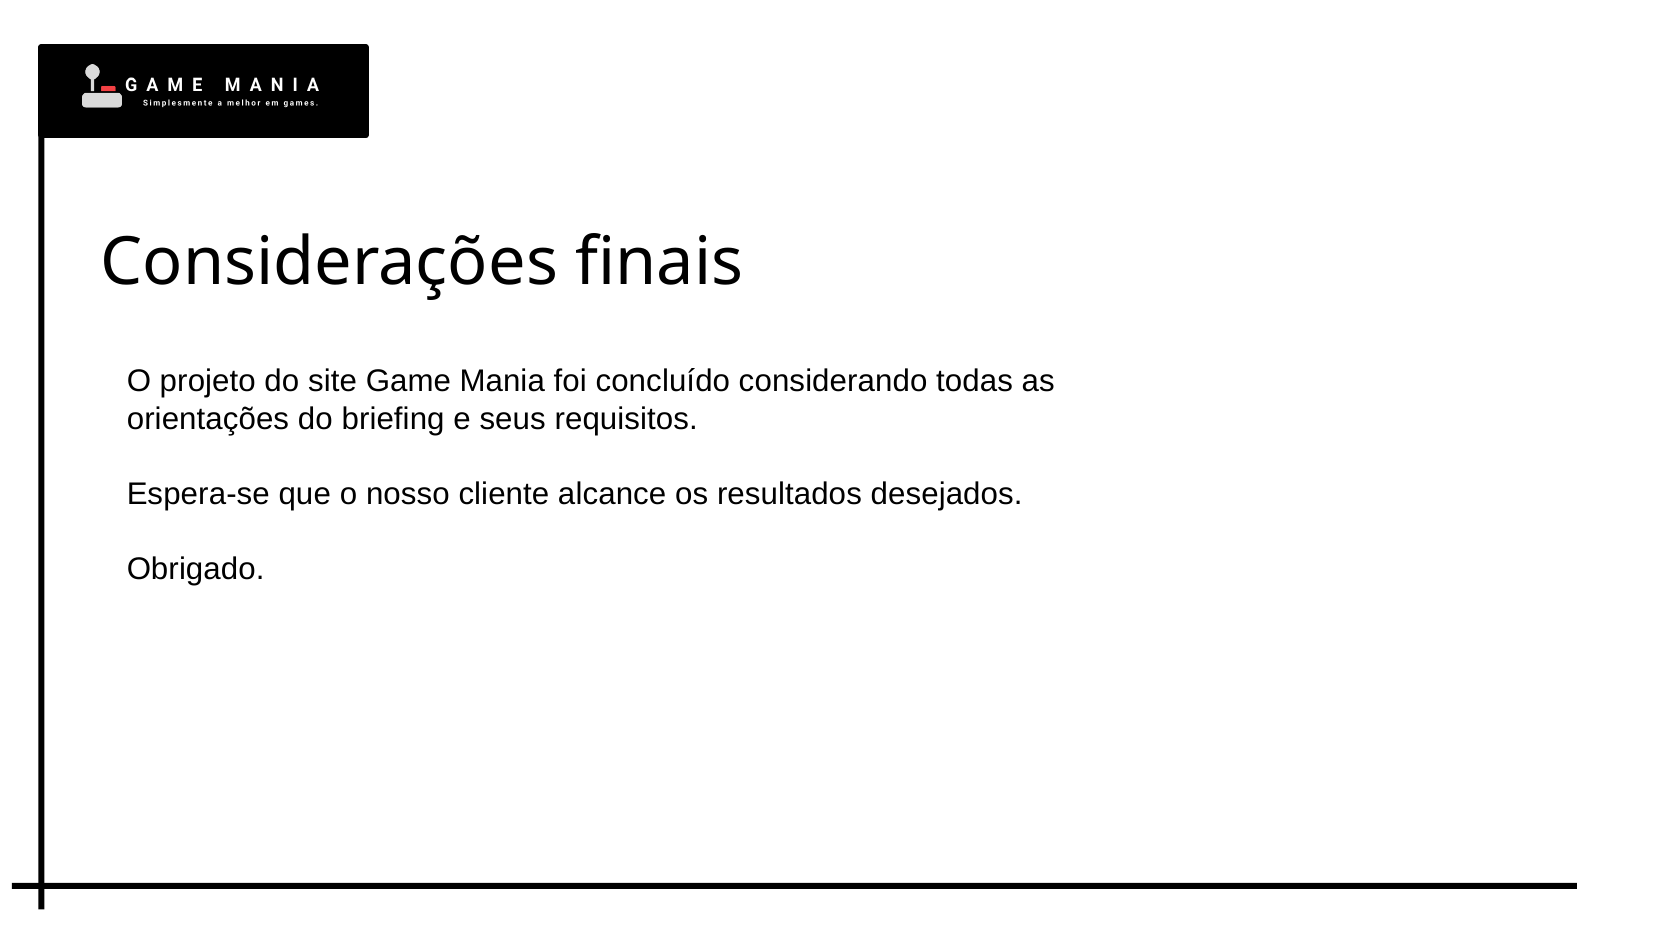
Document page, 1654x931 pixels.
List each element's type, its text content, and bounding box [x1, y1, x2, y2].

text_box Considerações finais [47, 177, 798, 338]
text_box O projeto do site Game Mania foi concluído considerando todas as orientações do briefing e seus requisitos. Espera-se que o nosso cliente alcance os resultados desejados. Obrigado. [112, 353, 1087, 472]
picture [82, 64, 319, 108]
text_box [41, 47, 366, 136]
